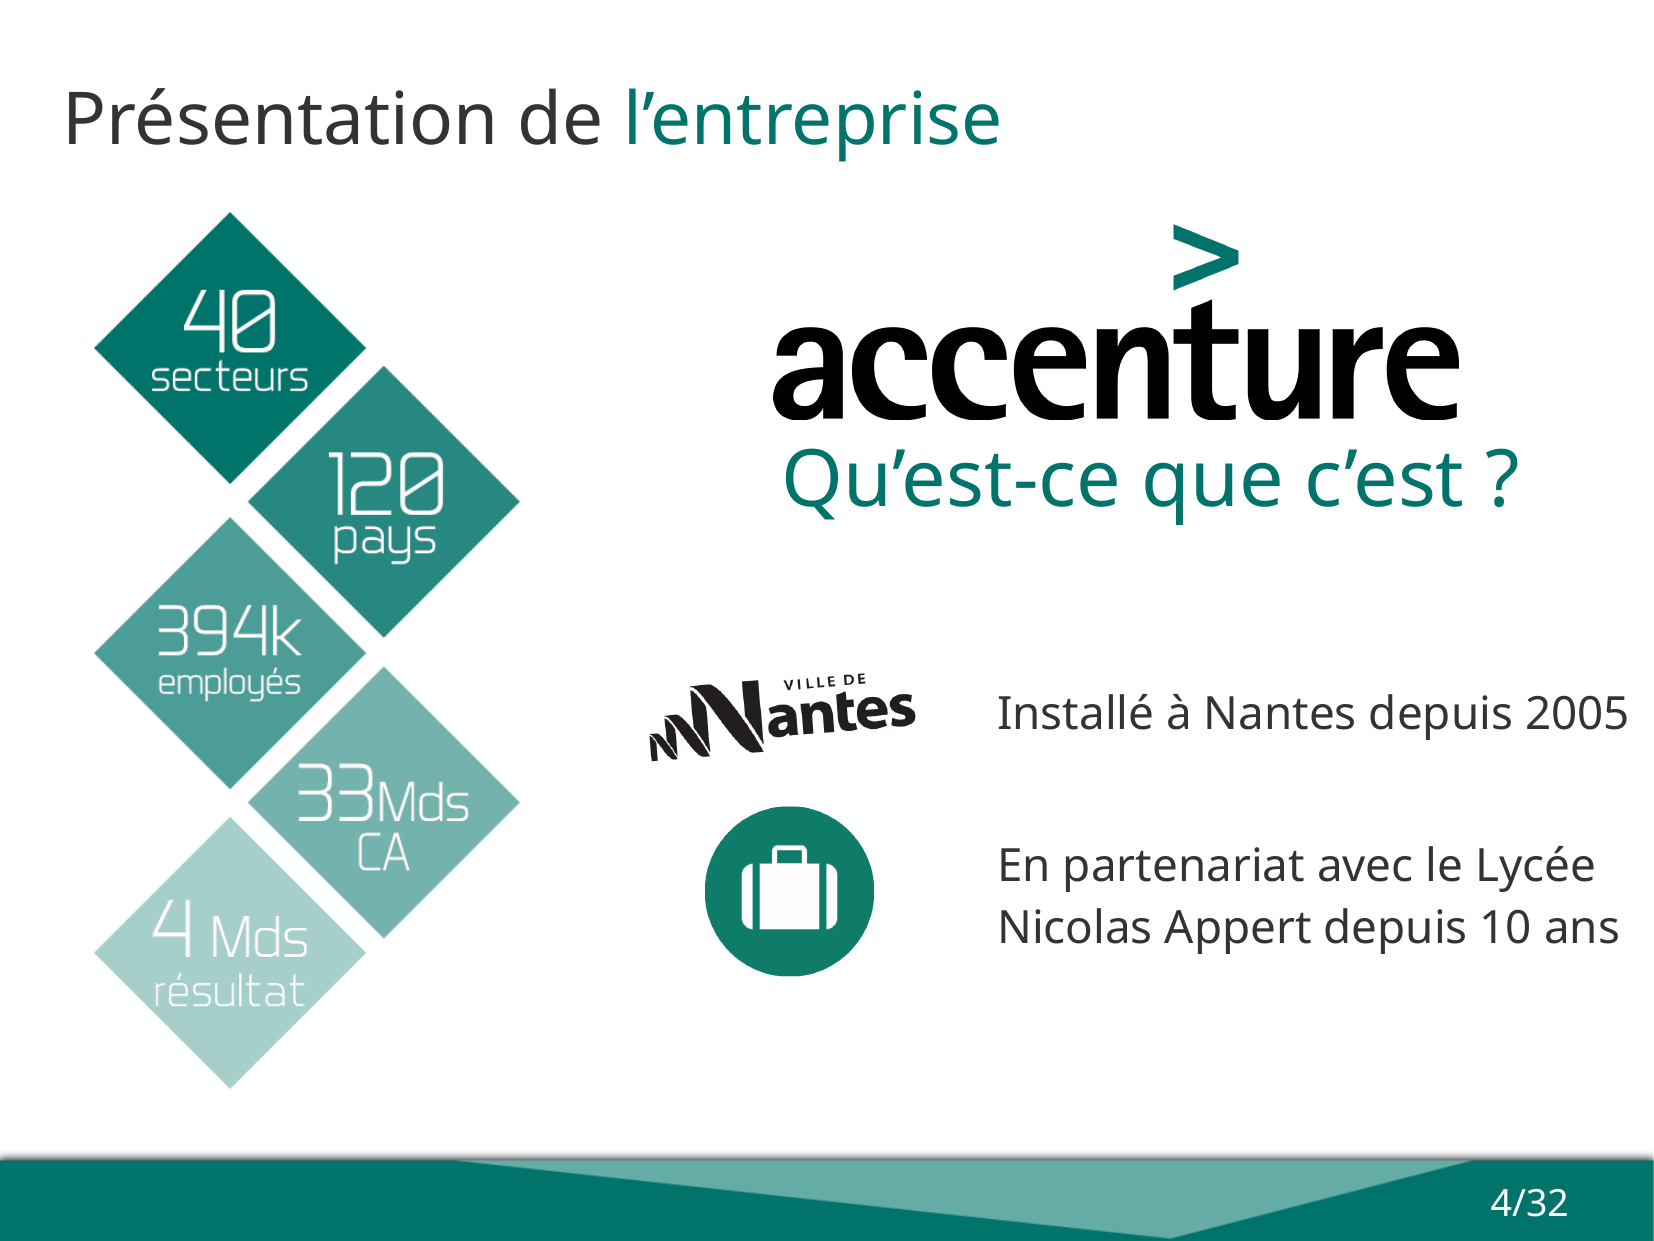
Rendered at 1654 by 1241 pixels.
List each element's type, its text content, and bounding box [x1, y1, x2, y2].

picture [0, 0, 1654, 1241]
text_box Installé à Nantes depuis 2005 [982, 673, 1544, 741]
text_box Qu’est-ce que c’est ? [767, 414, 1465, 520]
text_box En partenariat avec le Lycée Nicolas Appert depuis 10 ans [982, 825, 1516, 945]
text_box Présentation de l’entreprise [47, 59, 886, 158]
text_box <numéro>/32 [1489, 1169, 1654, 1233]
